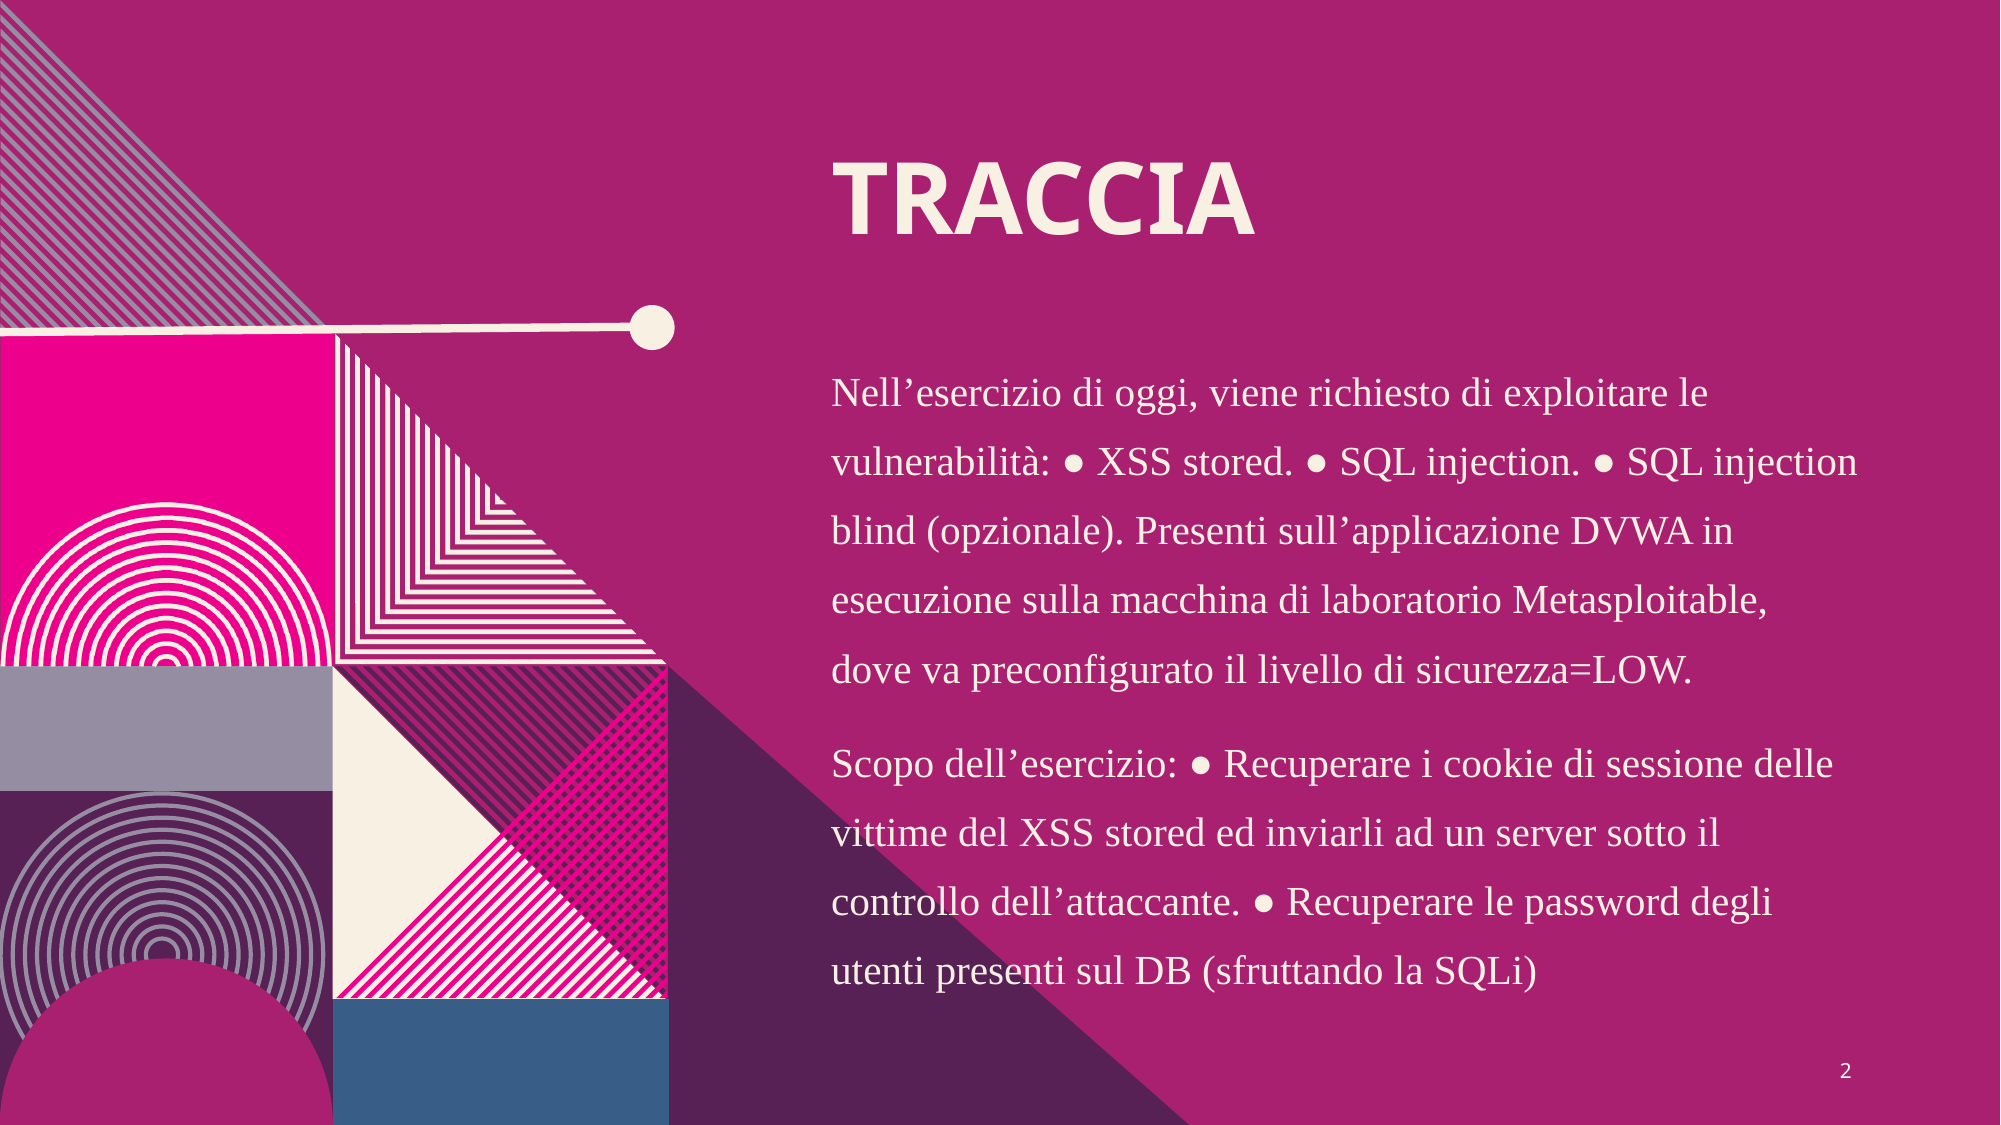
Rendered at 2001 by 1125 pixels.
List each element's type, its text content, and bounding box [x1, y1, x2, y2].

text_box [1824, 1042, 1900, 1103]
subtitle Nell’esercizio di oggi, viene richiesto di exploitare le vulnerabilità: ● XSS stored. ● SQL injection. ● SQL injection blind (opzionale). Presenti sull’applicazione DVWA in esecuzione sulla macchina di laboratorio Metasploitable, dove va preconfigurato il livello di sicurezza=LOW. Scopo dell’esercizio: ● Recuperare i cookie di sessione delle vittime del XSS stored ed inviarli ad un server sotto il controllo dell’attaccante. ● Recuperare le password degli utenti presenti sul DB (sfruttando la SQLi) [816, 337, 1875, 1015]
title TRACCIA [816, 94, 1875, 264]
